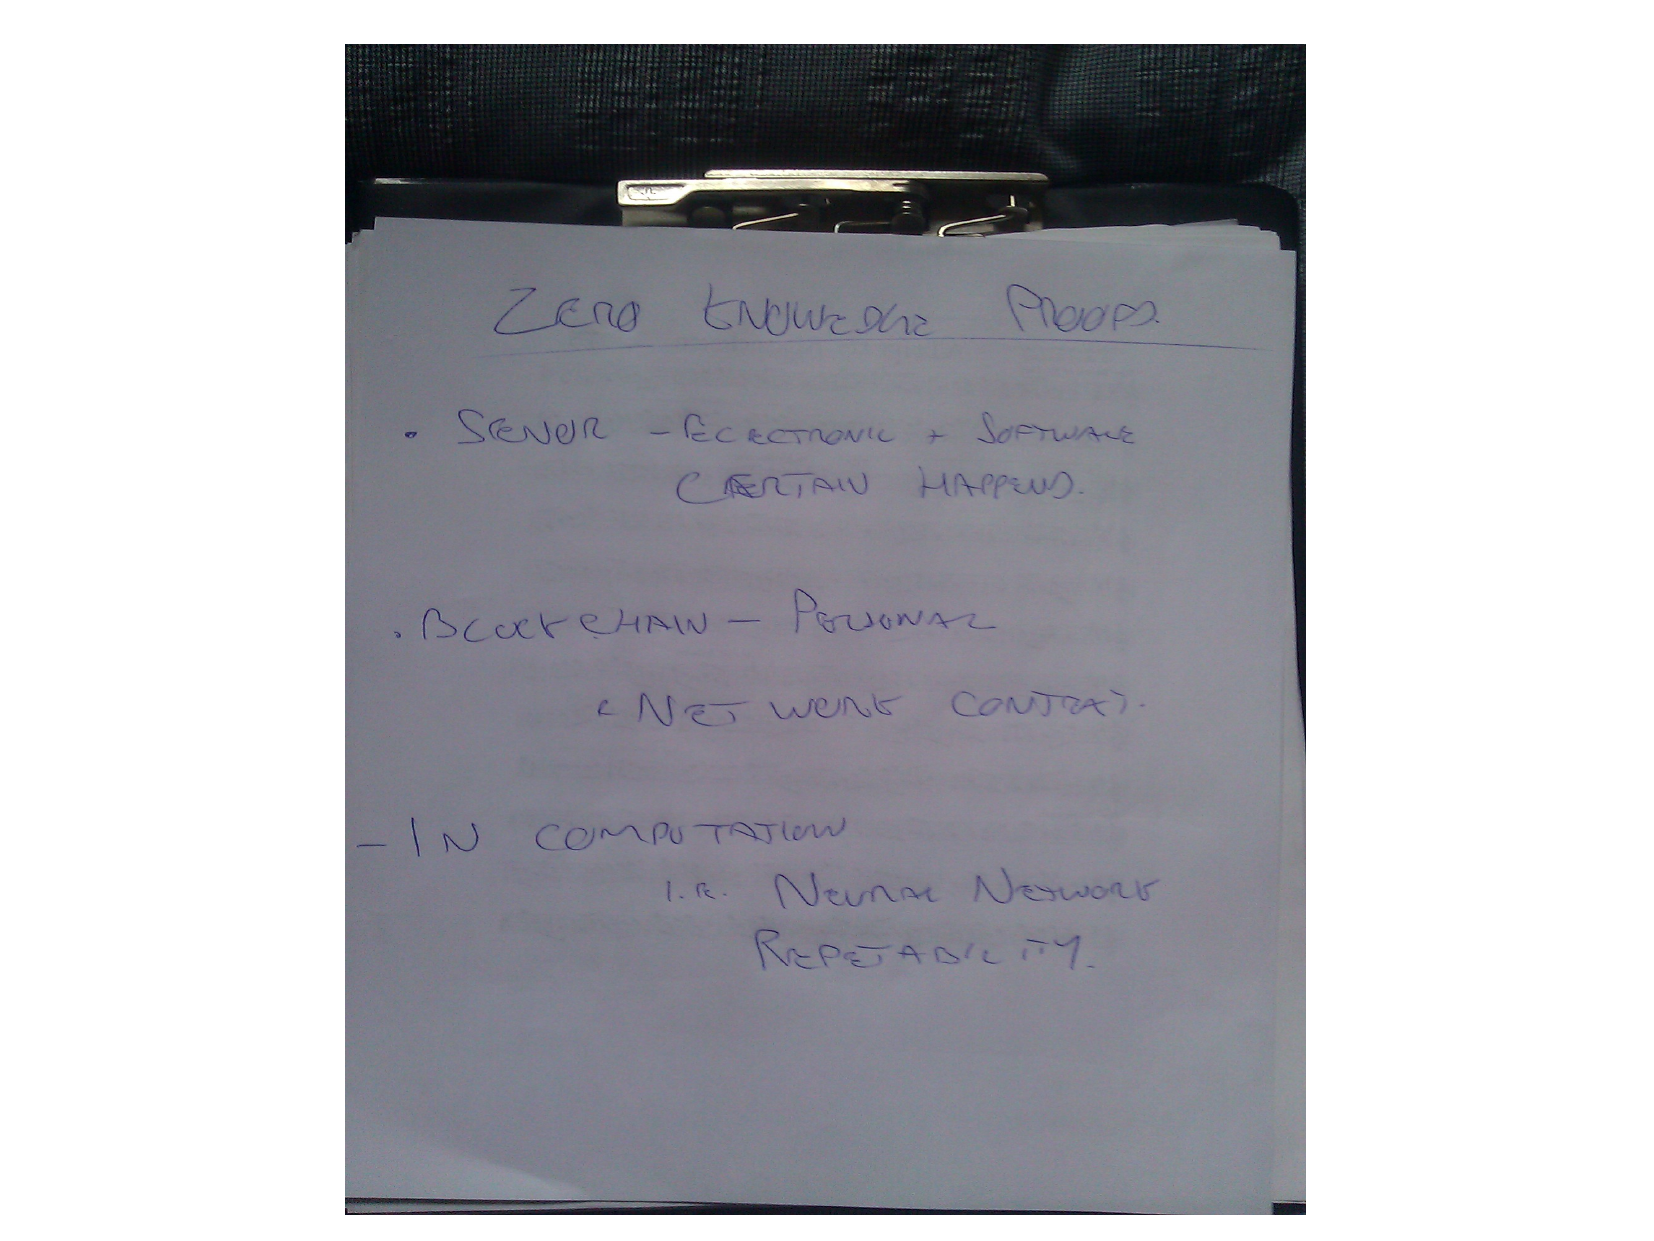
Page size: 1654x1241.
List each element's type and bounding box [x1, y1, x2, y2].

picture [345, 44, 1306, 1216]
